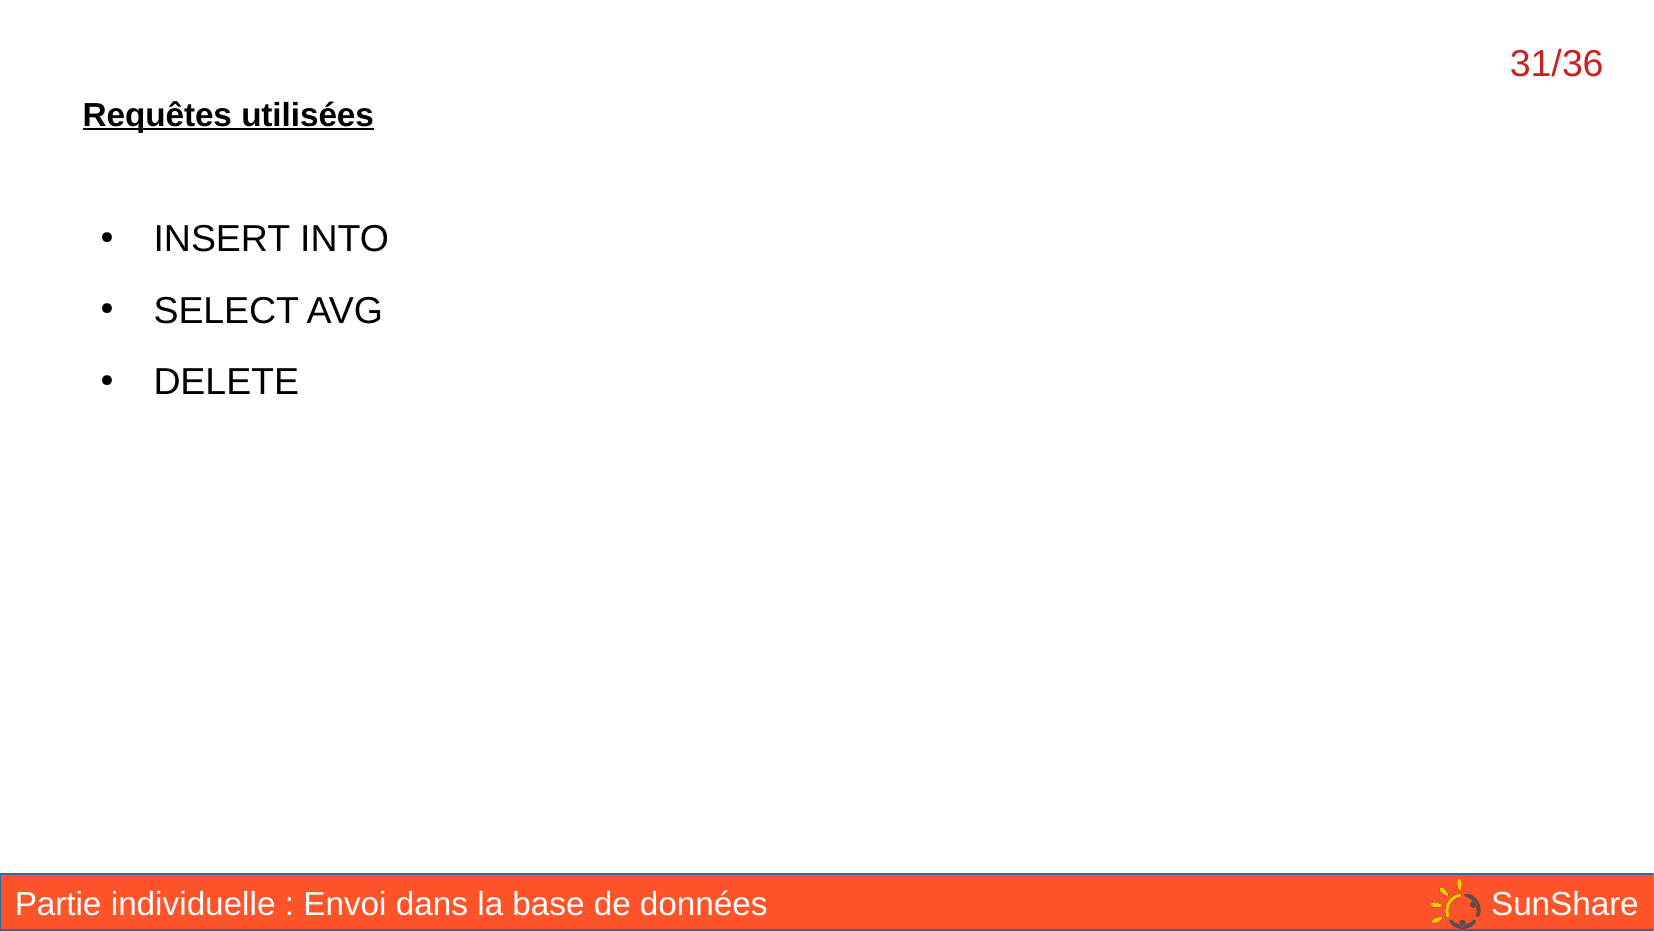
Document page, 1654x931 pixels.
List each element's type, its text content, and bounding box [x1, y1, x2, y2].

text_box Partie individuelle : Envoi dans la base de données [0, 874, 792, 931]
list INSERT INTO SELECT AVG DELETE [82, 217, 809, 758]
title Requêtes utilisées [82, 37, 1571, 193]
picture [1429, 877, 1483, 931]
